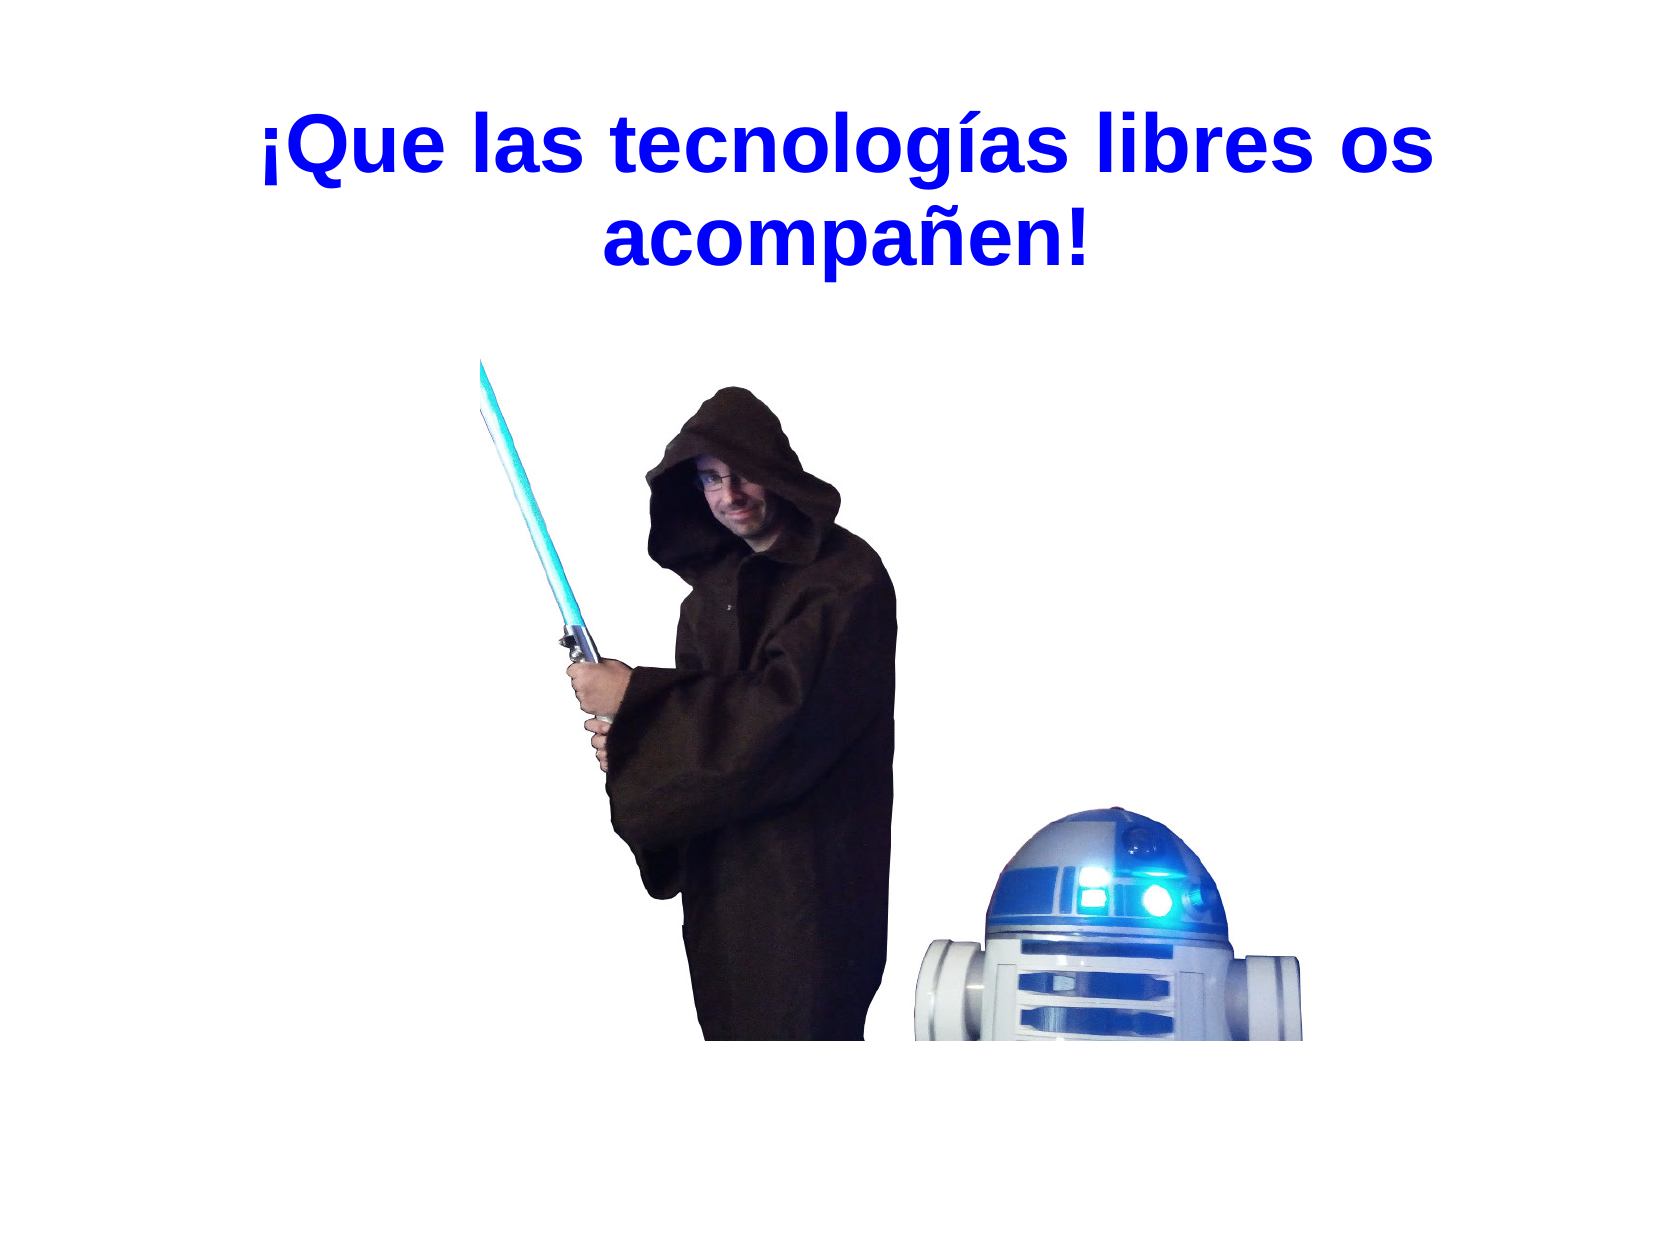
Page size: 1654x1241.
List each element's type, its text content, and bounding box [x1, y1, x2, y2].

text_box ¡Que las tecnologías libres os acompañen! [150, 90, 1546, 316]
picture [480, 332, 1334, 1041]
